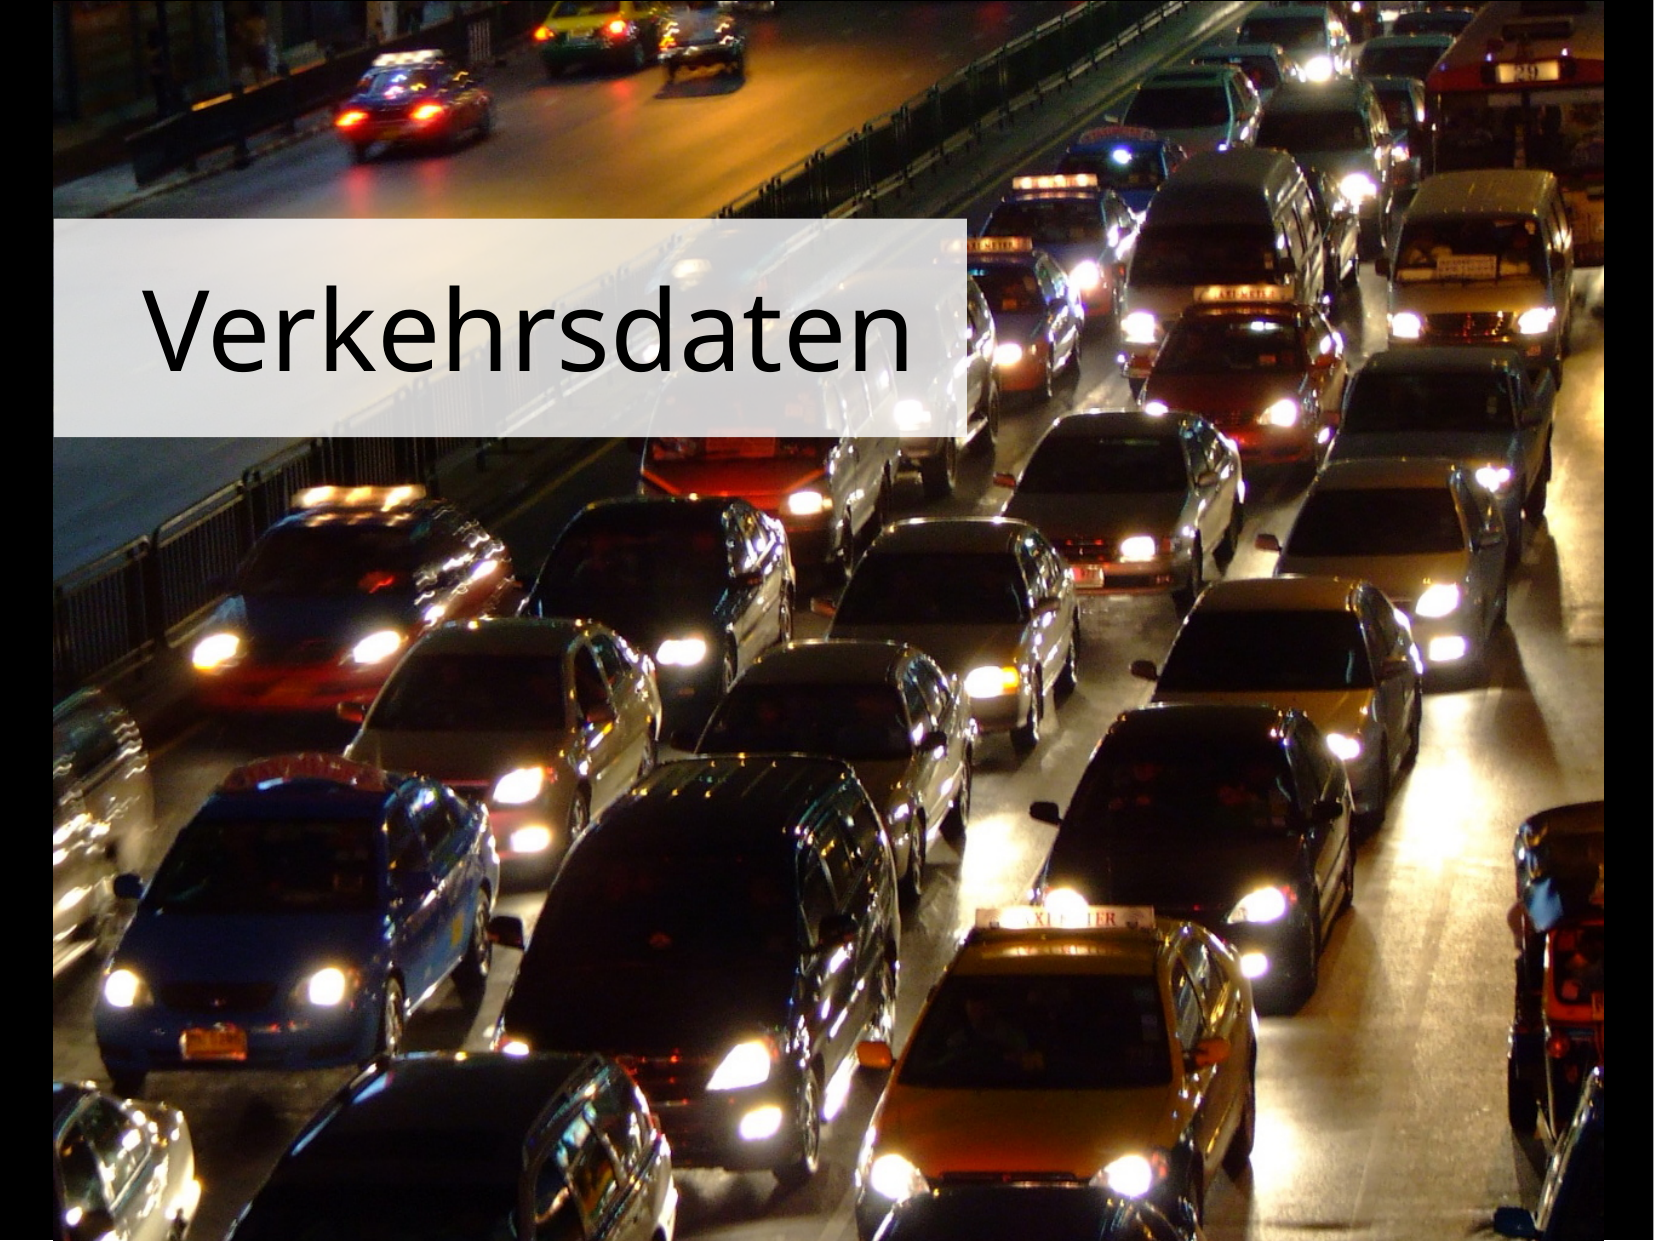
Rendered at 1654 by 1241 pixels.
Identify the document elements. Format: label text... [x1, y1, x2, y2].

picture [53, 1, 1604, 1241]
text_box Verkehrsdaten [53, 218, 967, 438]
